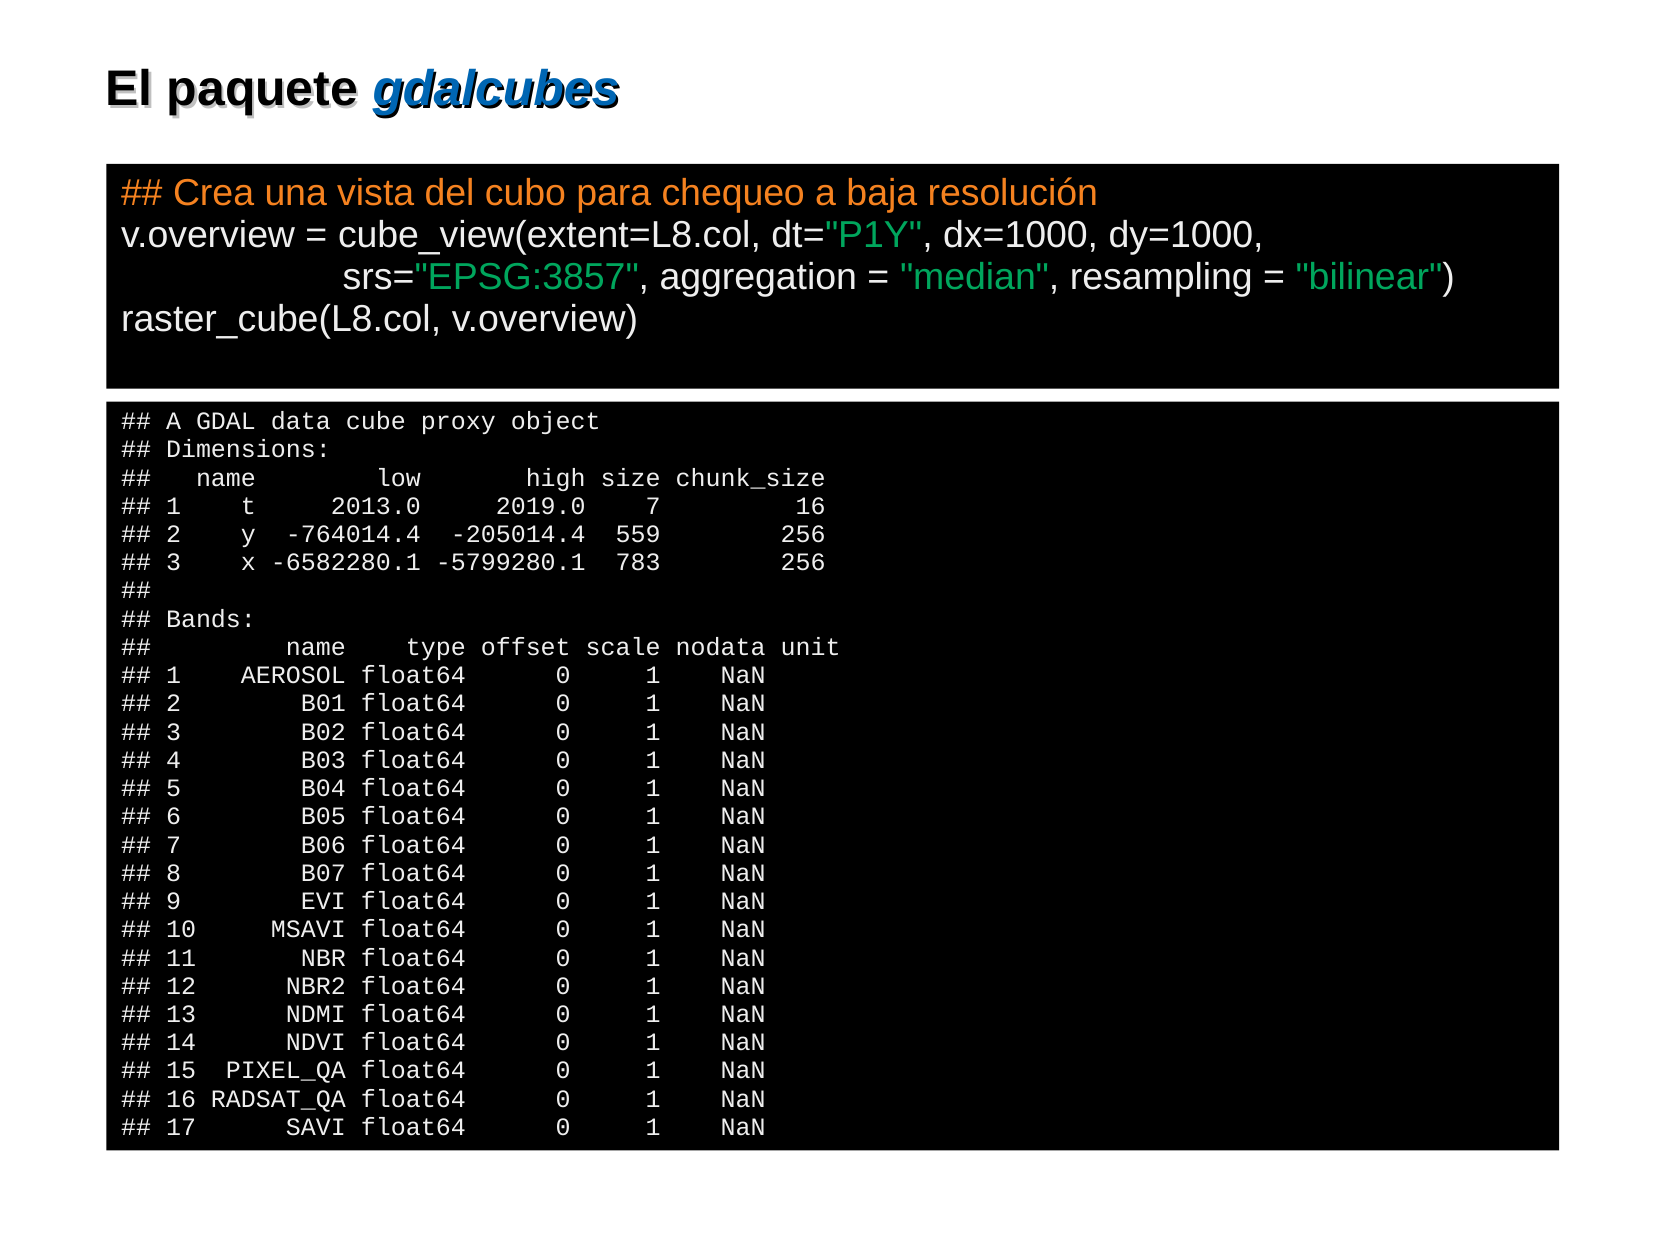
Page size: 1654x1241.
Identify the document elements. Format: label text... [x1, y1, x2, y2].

text_box ## Crea una vista del cubo para chequeo a baja resolución v.overview = cube_view(extent=L8.col, dt="P1Y", dx=1000, dy=1000, srs="EPSG:3857", aggregation = "median", resampling = "bilinear") raster_cube(L8.col, v.overview) [106, 163, 1560, 389]
text_box El paquete gdalcubes [90, 53, 685, 134]
text_box ## A GDAL data cube proxy object ## Dimensions: ## name low high size chunk_size ## 1 t 2013.0 2019.0 7 16 ## 2 y -764014.4 -205014.4 559 256 ## 3 x -6582280.1 -5799280.1 783 256 ## ## Bands: ## name type offset scale nodata unit ## 1 AEROSOL float64 0 1 NaN ## 2 B01 float64 0 1 NaN ## 3 B02 float64 0 1 NaN ## 4 B03 float64 0 1 NaN ## 5 B04 float64 0 1 NaN ## 6 B05 float64 0 1 NaN ## 7 B06 float64 0 1 NaN ## 8 B07 float64 0 1 NaN ## 9 EVI float64 0 1 NaN ## 10 MSAVI float64 0 1 NaN ## 11 NBR float64 0 1 NaN ## 12 NBR2 float64 0 1 NaN ## 13 NDMI float64 0 1 NaN ## 14 NDVI float64 0 1 NaN ## 15 PIXEL_QA float64 0 1 NaN ## 16 RADSAT_QA float64 0 1 NaN ## 17 SAVI float64 0 1 NaN [106, 401, 1560, 1151]
